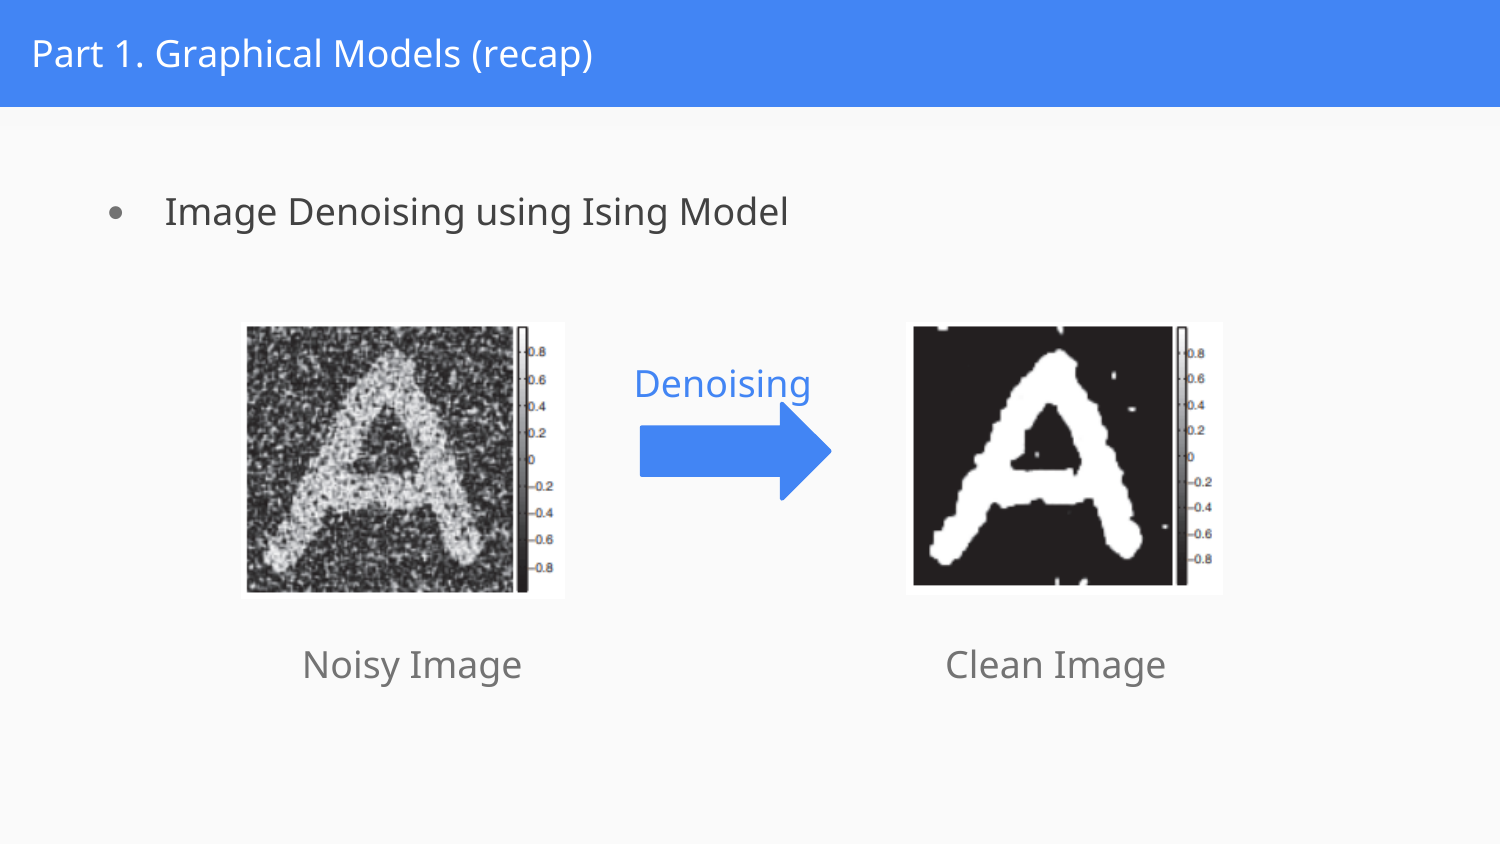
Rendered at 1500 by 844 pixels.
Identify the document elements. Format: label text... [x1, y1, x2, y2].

text_box Image Denoising using Ising Model [55, 166, 1448, 612]
title Part 1. Graphical Models (recap) [16, 2, 1465, 102]
text_box Noisy Image [262, 619, 544, 718]
text_box [641, 438, 830, 499]
picture [906, 322, 1223, 595]
picture [241, 322, 565, 599]
text_box Denoising [573, 338, 854, 438]
text_box Clean Image [906, 619, 1188, 718]
